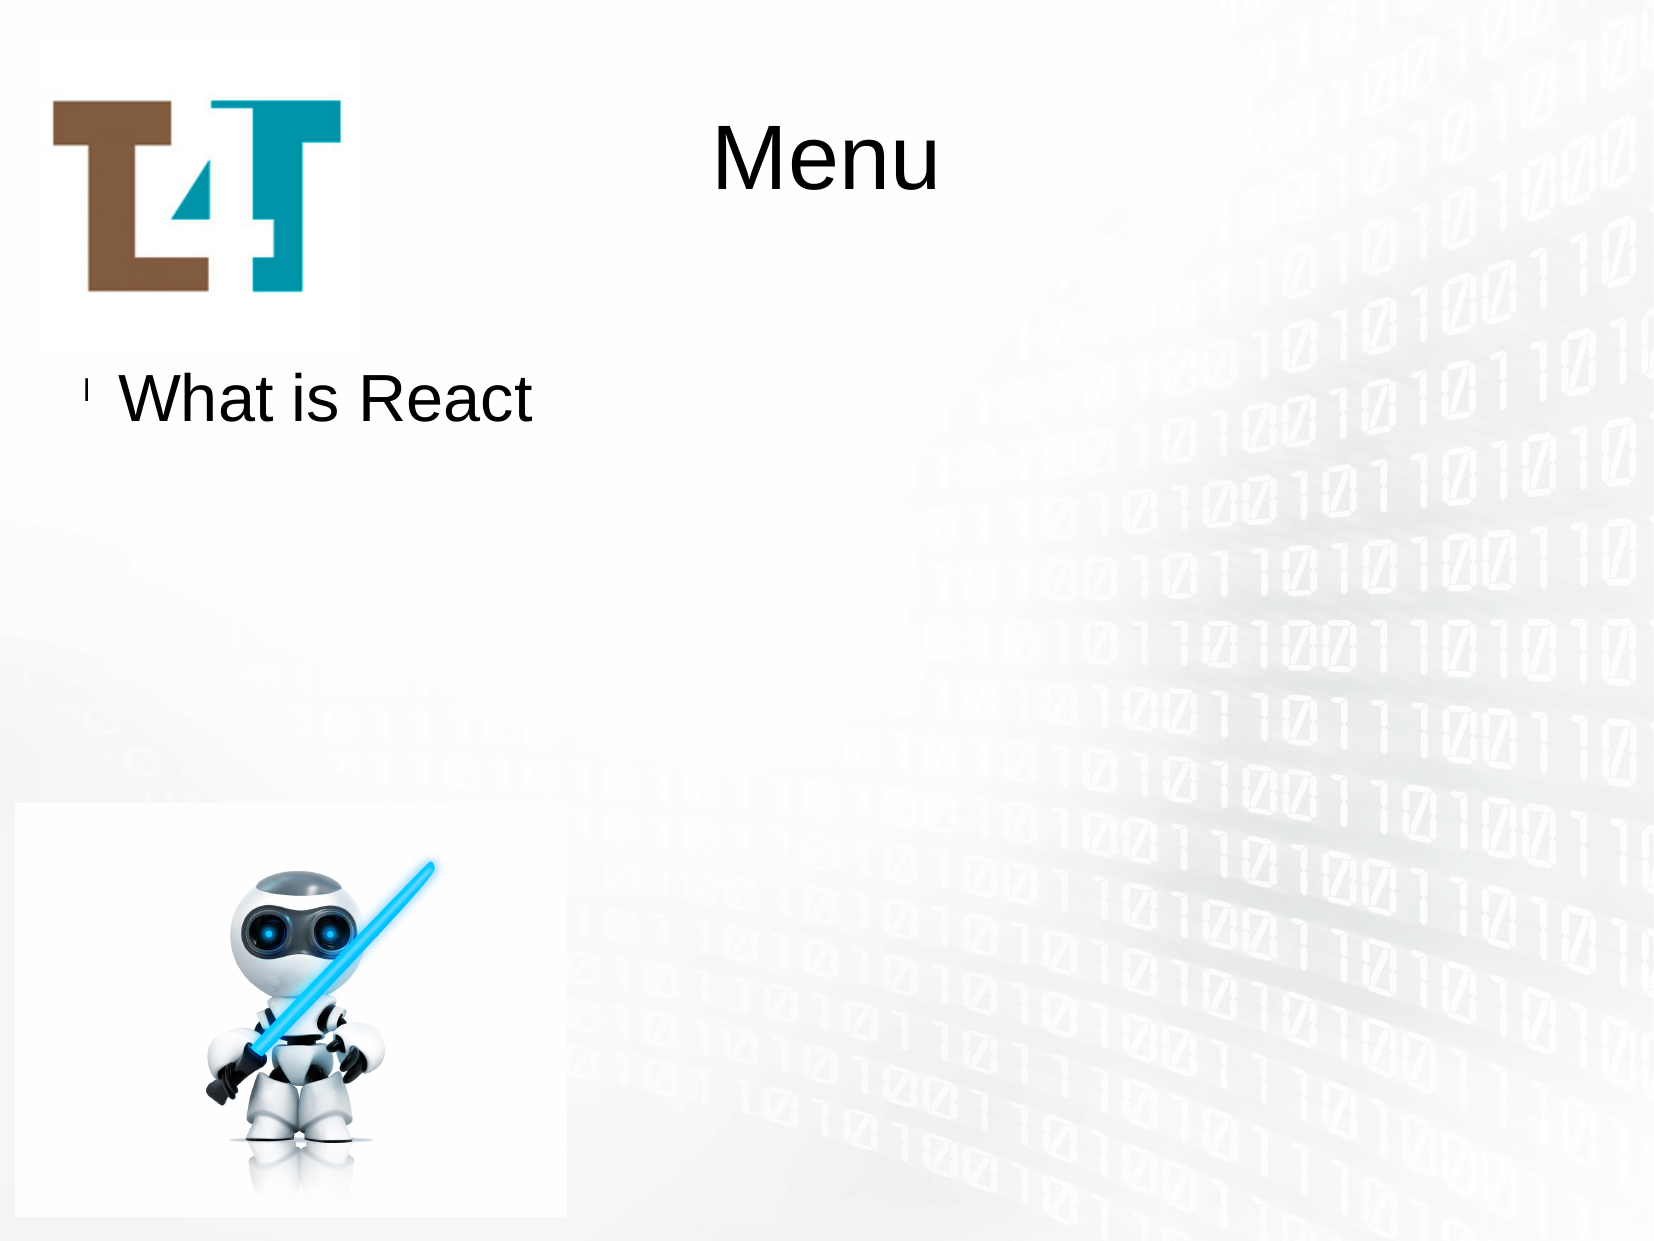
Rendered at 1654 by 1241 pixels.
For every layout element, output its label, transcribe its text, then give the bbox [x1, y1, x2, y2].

picture [0, 0, 1654, 1241]
text_box Menu [82, 49, 1571, 257]
text_box What is React [82, 354, 1571, 1010]
